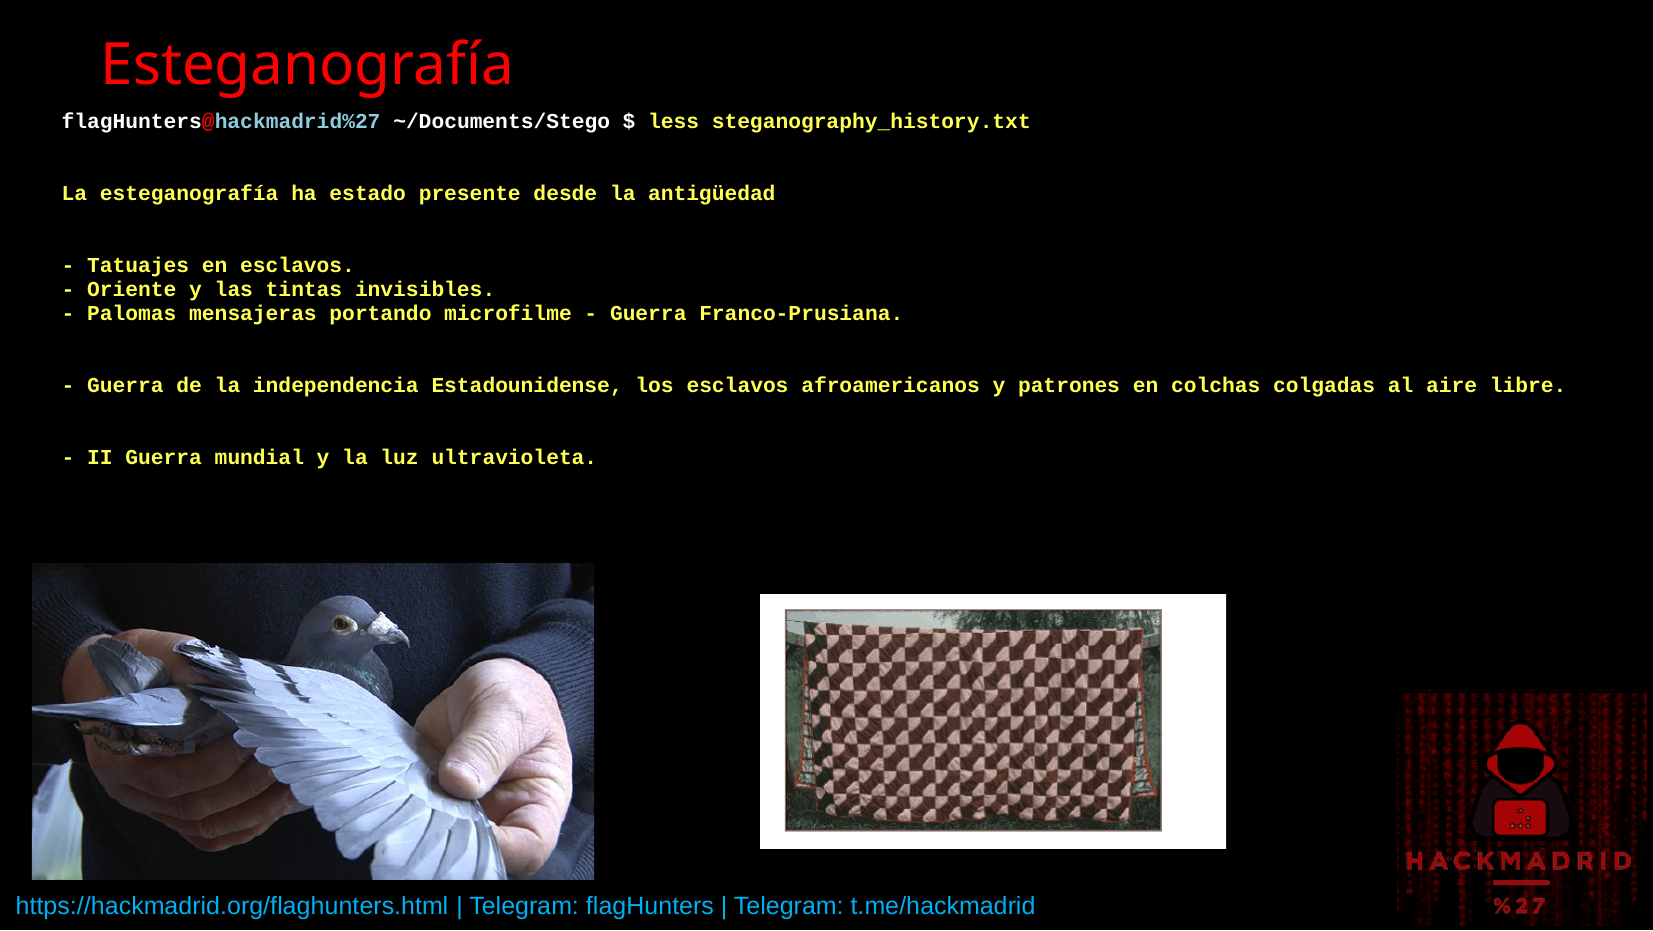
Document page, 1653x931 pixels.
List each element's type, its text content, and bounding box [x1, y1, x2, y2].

text_box [760, 594, 1227, 849]
text_box [31, 563, 595, 880]
text_box https://hackmadrid.org/flaghunters.html | Telegram: flagHunters | Telegram: t.me/hackmadrid [0, 884, 1627, 931]
title Esteganografía [100, 0, 1247, 124]
list flagHunters@hackmadrid%27 ~/Documents/Stego $ less steganography_history.txt La esteganografía ha estado presente desde la antigüedad - Tatuajes en esclavos. - Oriente y las tintas invisibles. - Palomas mensajeras portando microfilme - Guerra Franco-Prusiana. - Guerra de la independencia Estadounidense, los esclavos afroamericanos y patrones en colchas colgadas al aire libre. - II Guerra mundial y la luz ultravioleta. [61, 109, 1618, 711]
text_box [1395, 692, 1649, 929]
